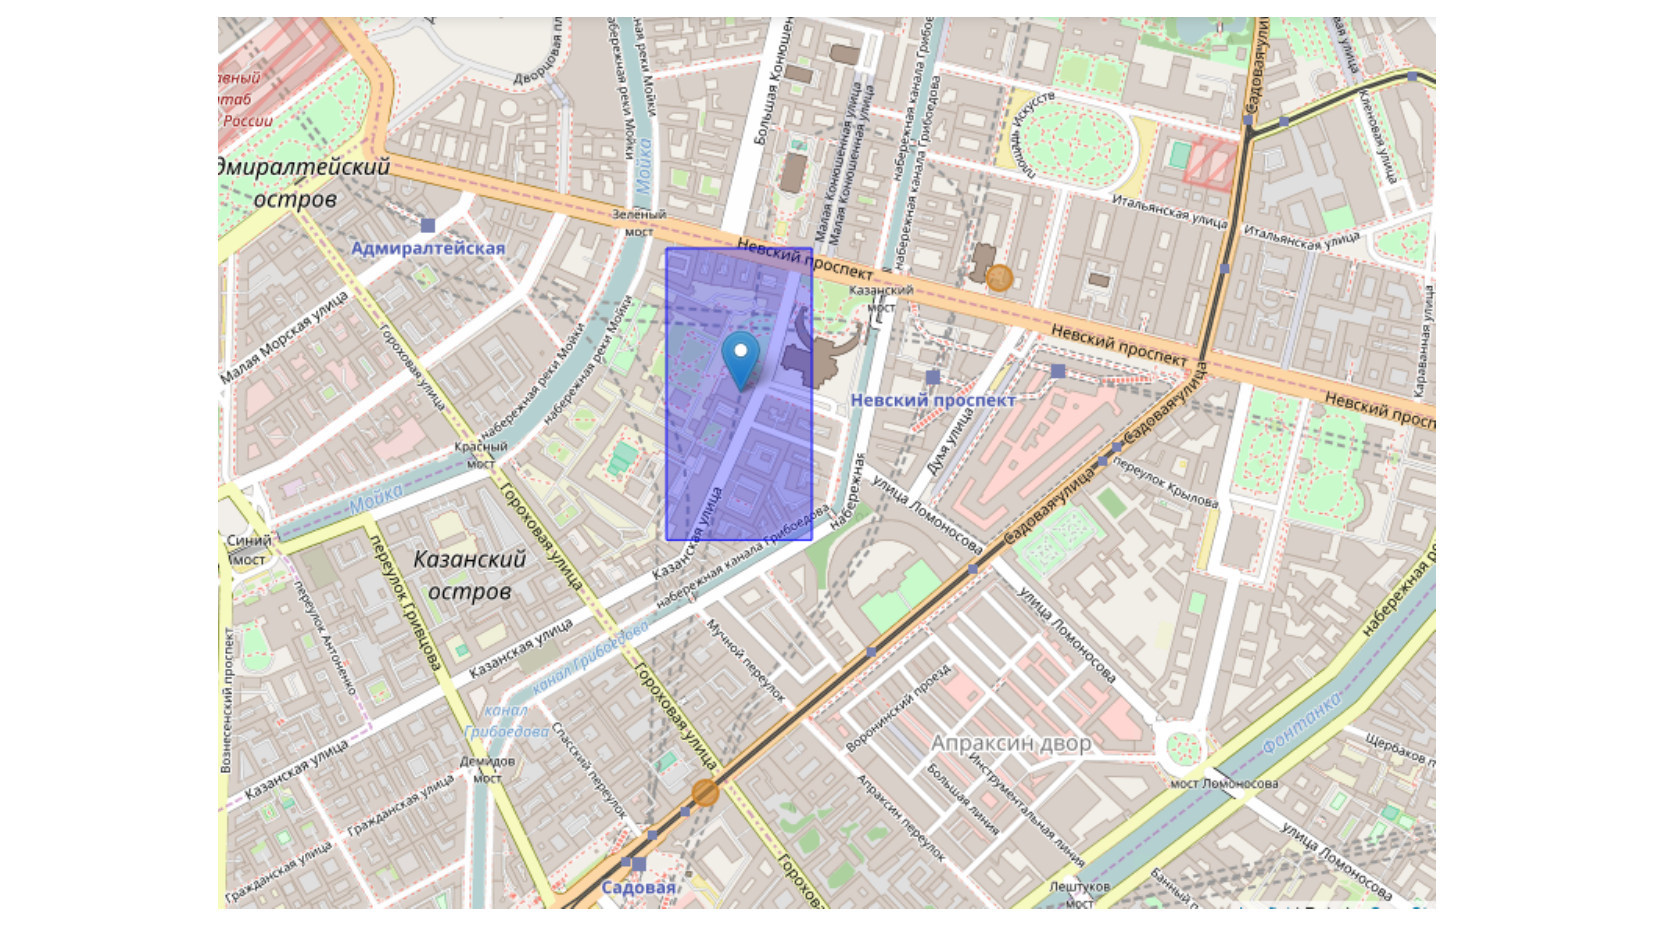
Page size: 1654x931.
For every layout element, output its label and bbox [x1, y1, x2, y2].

picture [218, 17, 1436, 909]
